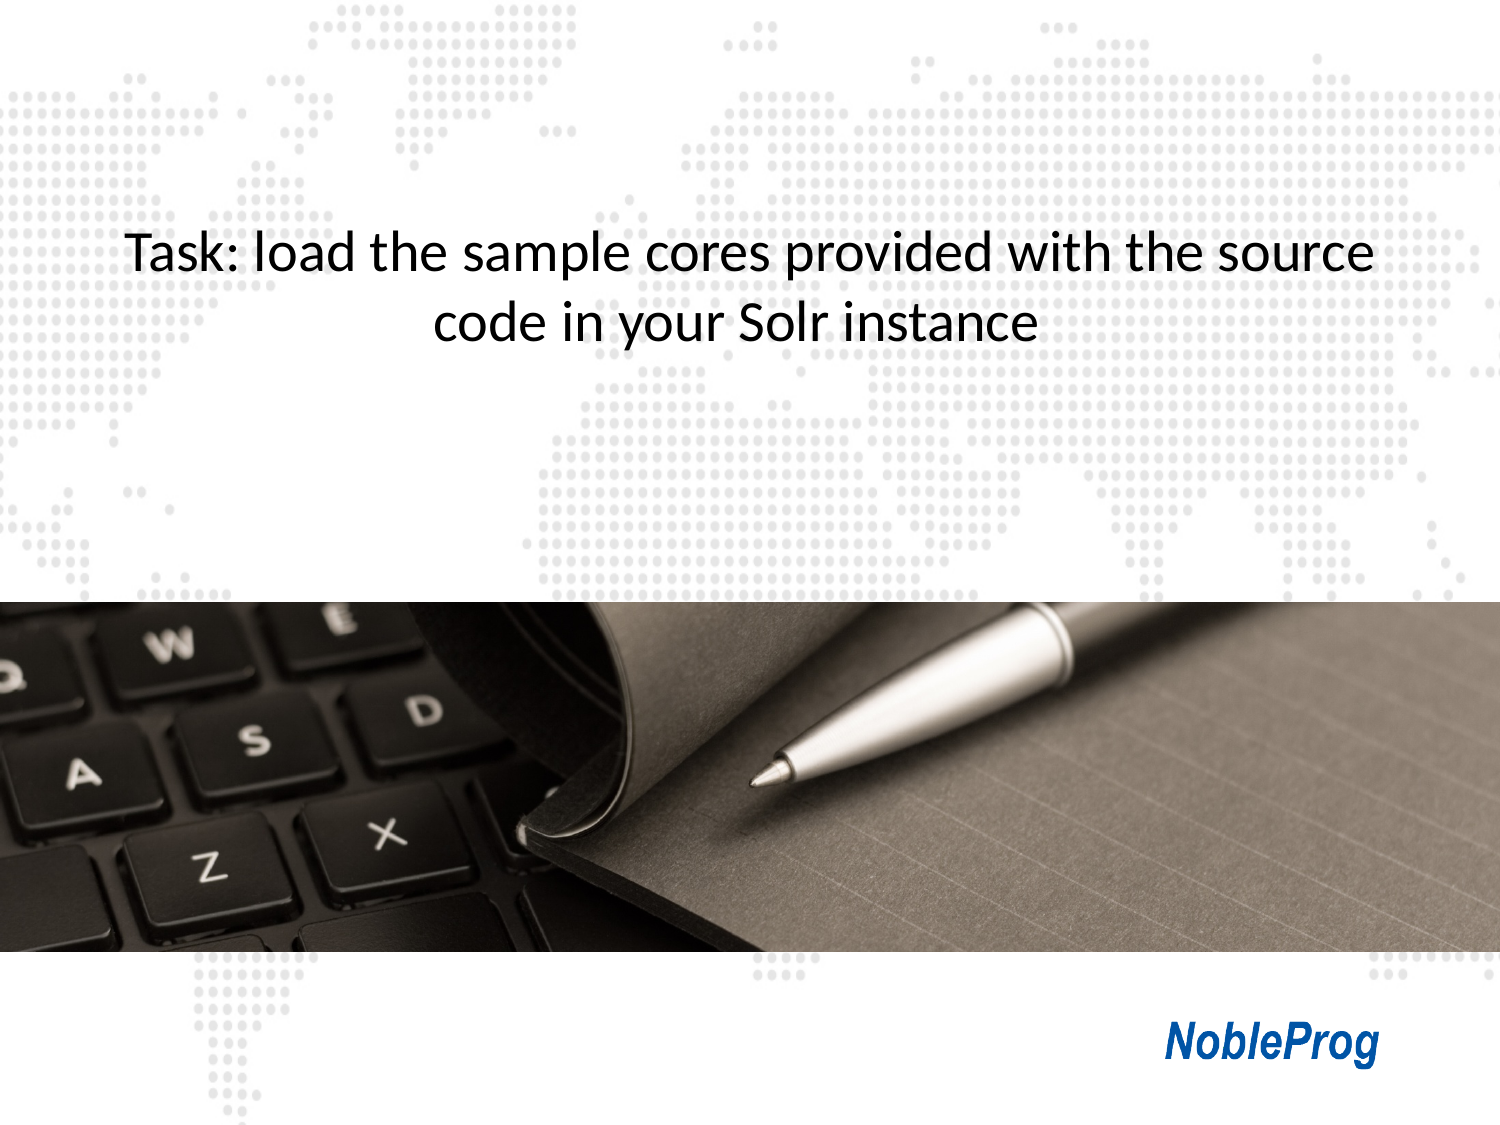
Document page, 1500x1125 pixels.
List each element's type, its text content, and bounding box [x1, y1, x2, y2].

picture [0, 0, 1500, 1125]
list Task: load the sample cores provided with the source code in your Solr instance [75, 0, 1425, 602]
